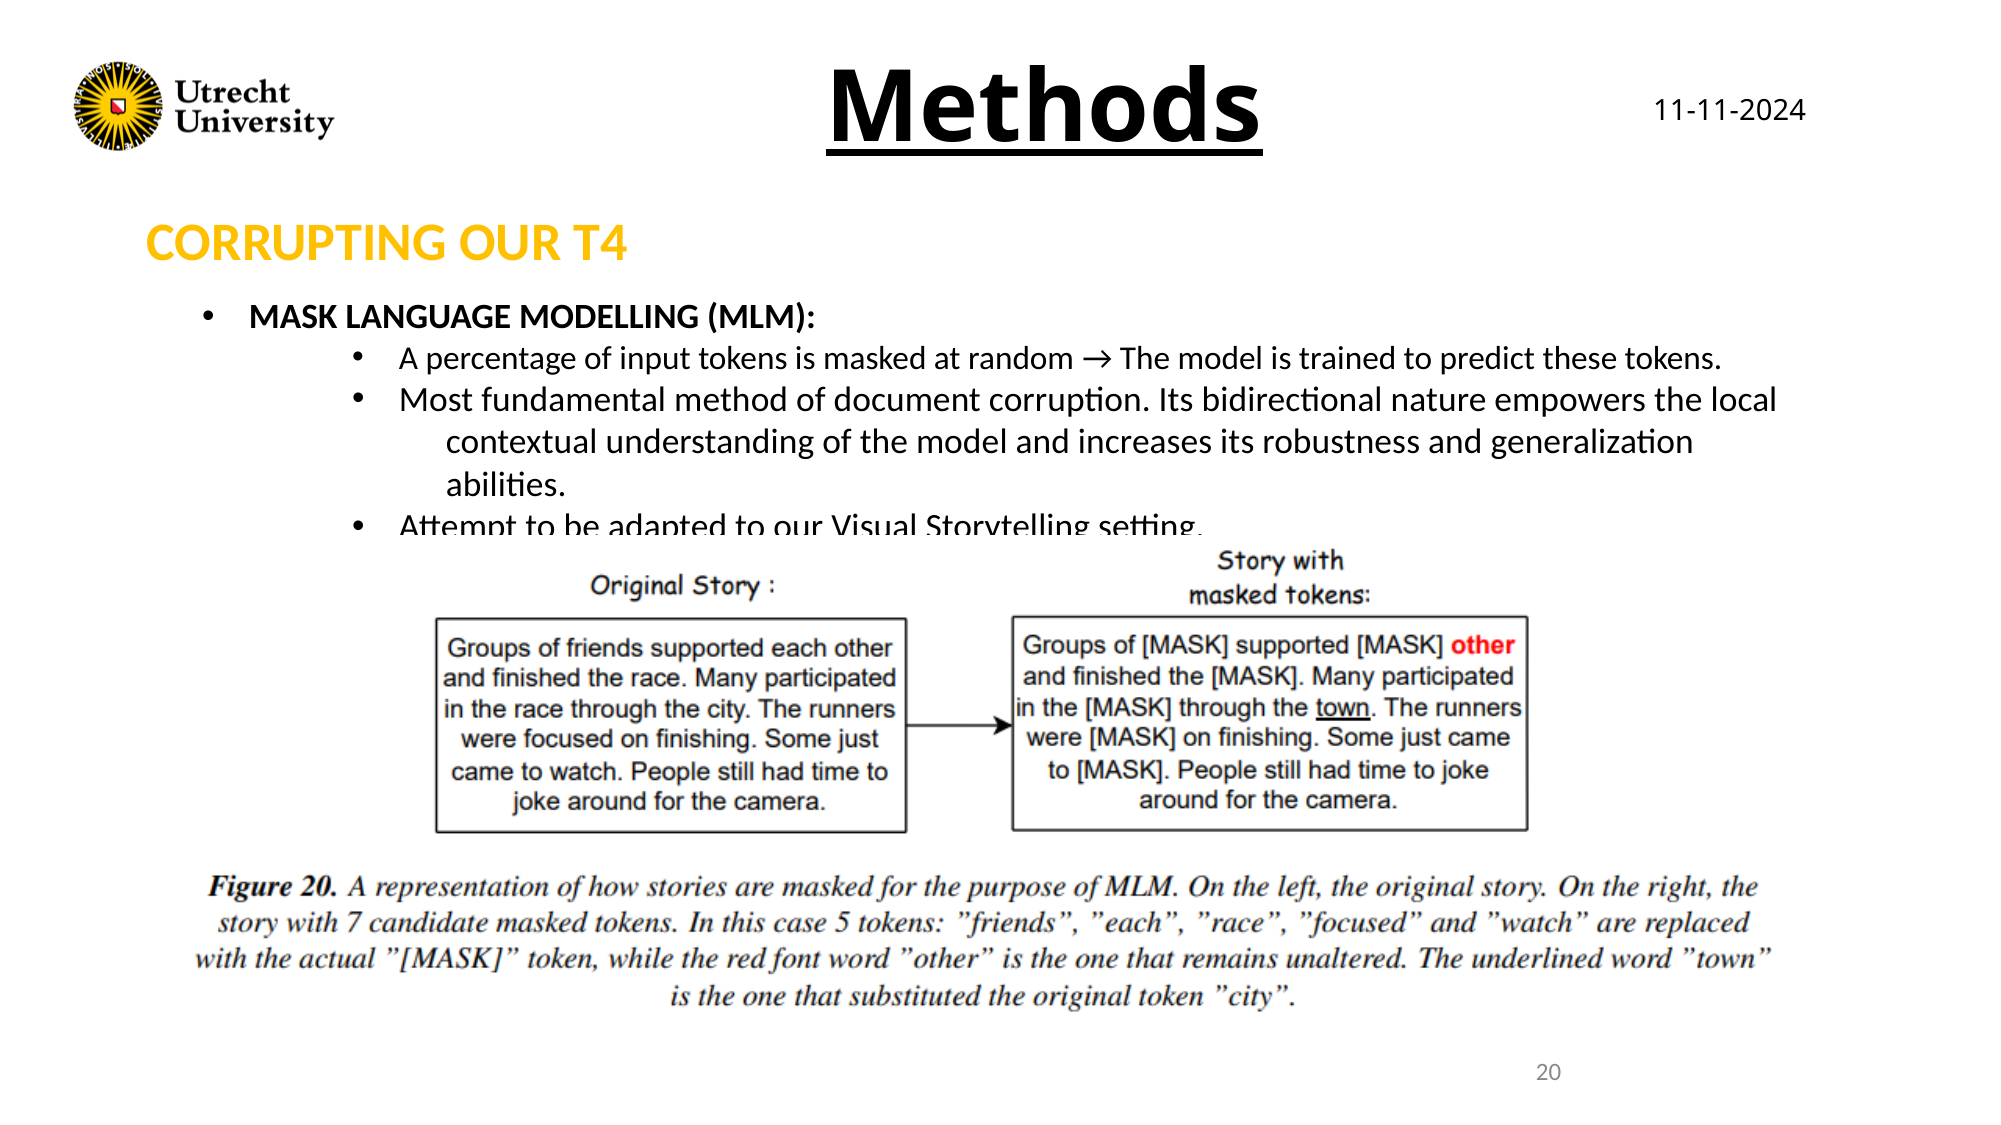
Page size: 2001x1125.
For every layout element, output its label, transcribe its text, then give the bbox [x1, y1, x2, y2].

picture [131, 535, 1840, 1029]
text_box 11-11-2024 [1638, 84, 1943, 120]
text_box [1520, 1040, 1972, 1101]
text_box MASK LANGUAGE MODELLING (MLM): A percentage of input tokens is masked at random → The model is trained to predict these tokens. Most fundamental method of document corruption. Its bidirectional nature empowers the local contextual understanding of the model and increases its robustness and generalization abilities. Attempt to be adapted to our Visual Storytelling setting. [187, 286, 1816, 535]
text_box Methods [825, 41, 1113, 163]
text_box CORRUPTING OUR T4 [131, 198, 665, 280]
